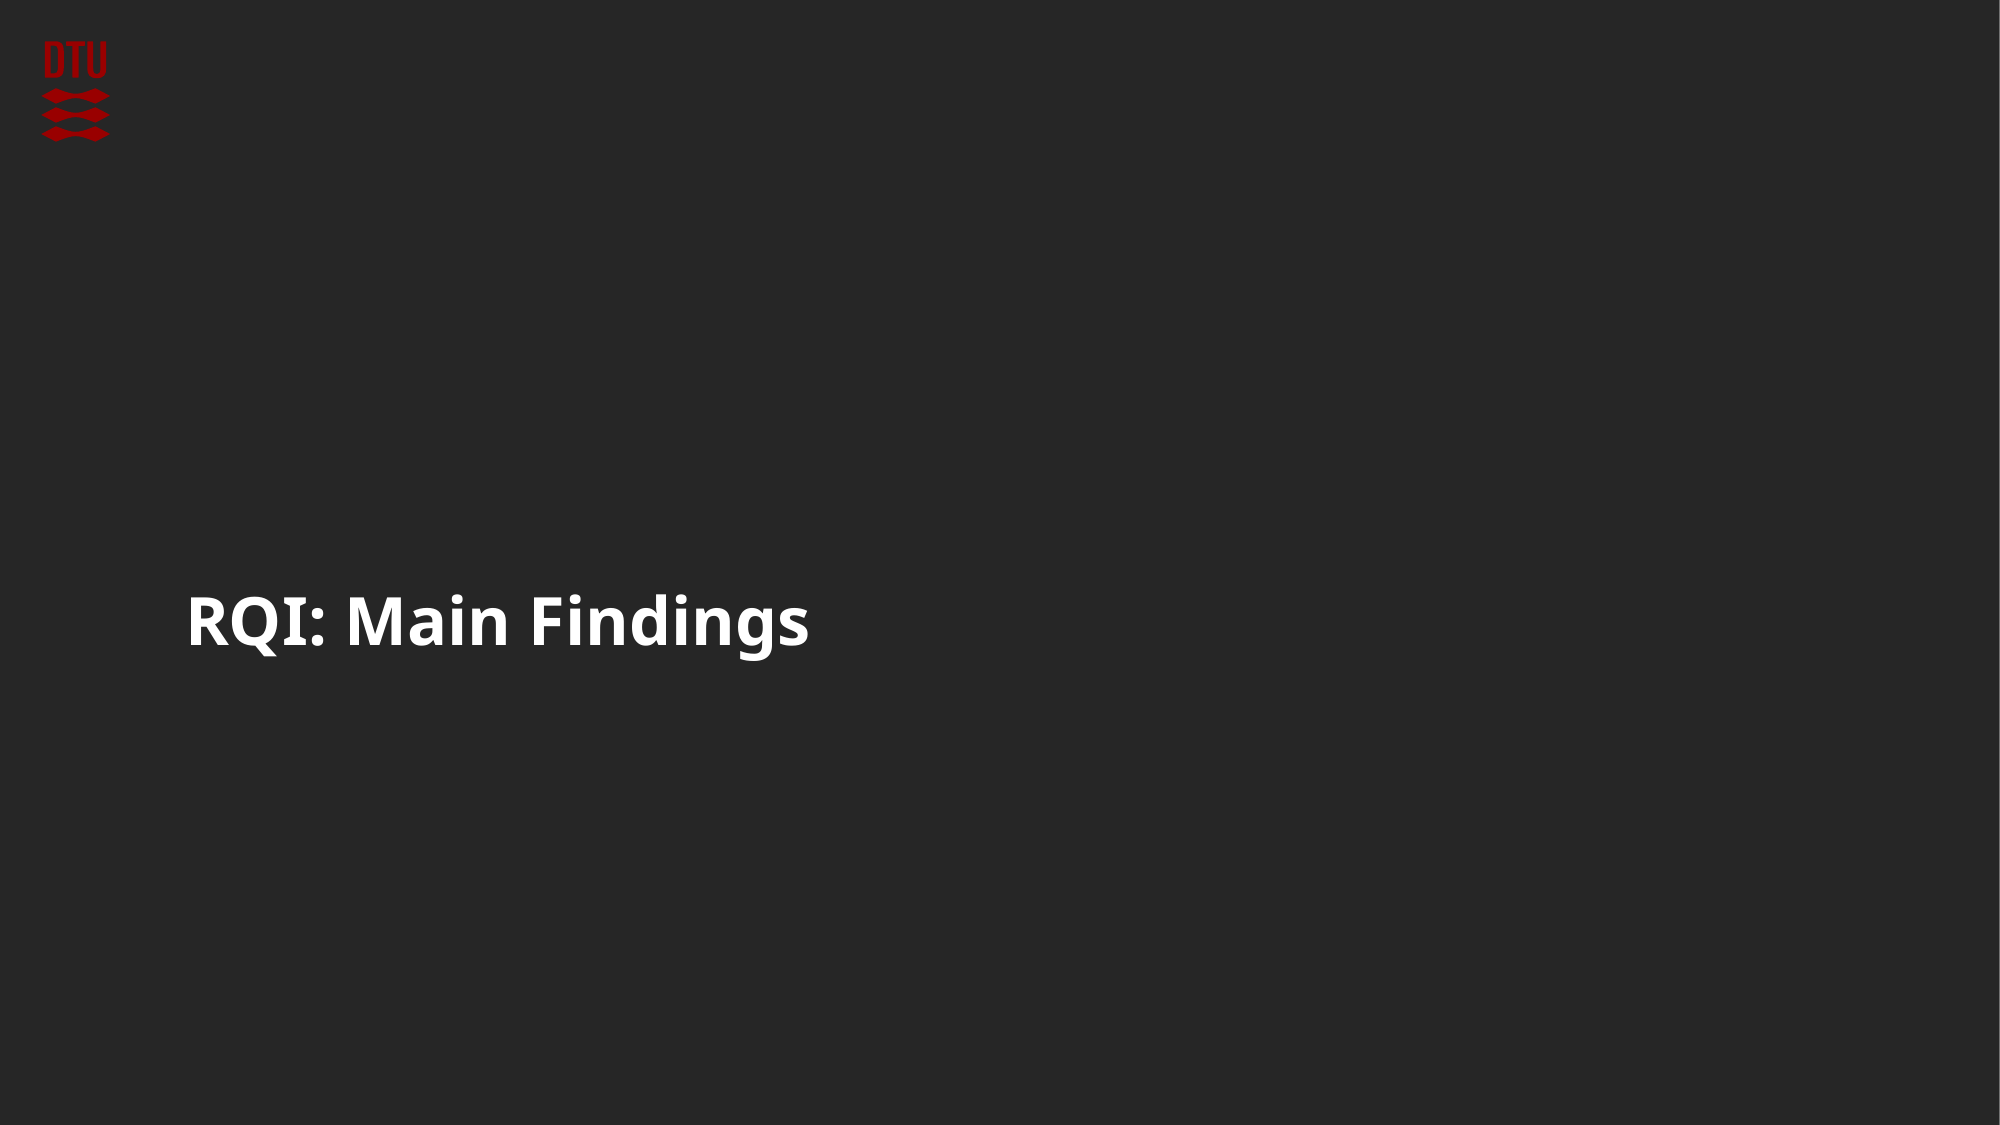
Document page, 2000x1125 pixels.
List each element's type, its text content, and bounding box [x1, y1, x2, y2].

subtitle RQI: Main Findings [185, 483, 1713, 757]
